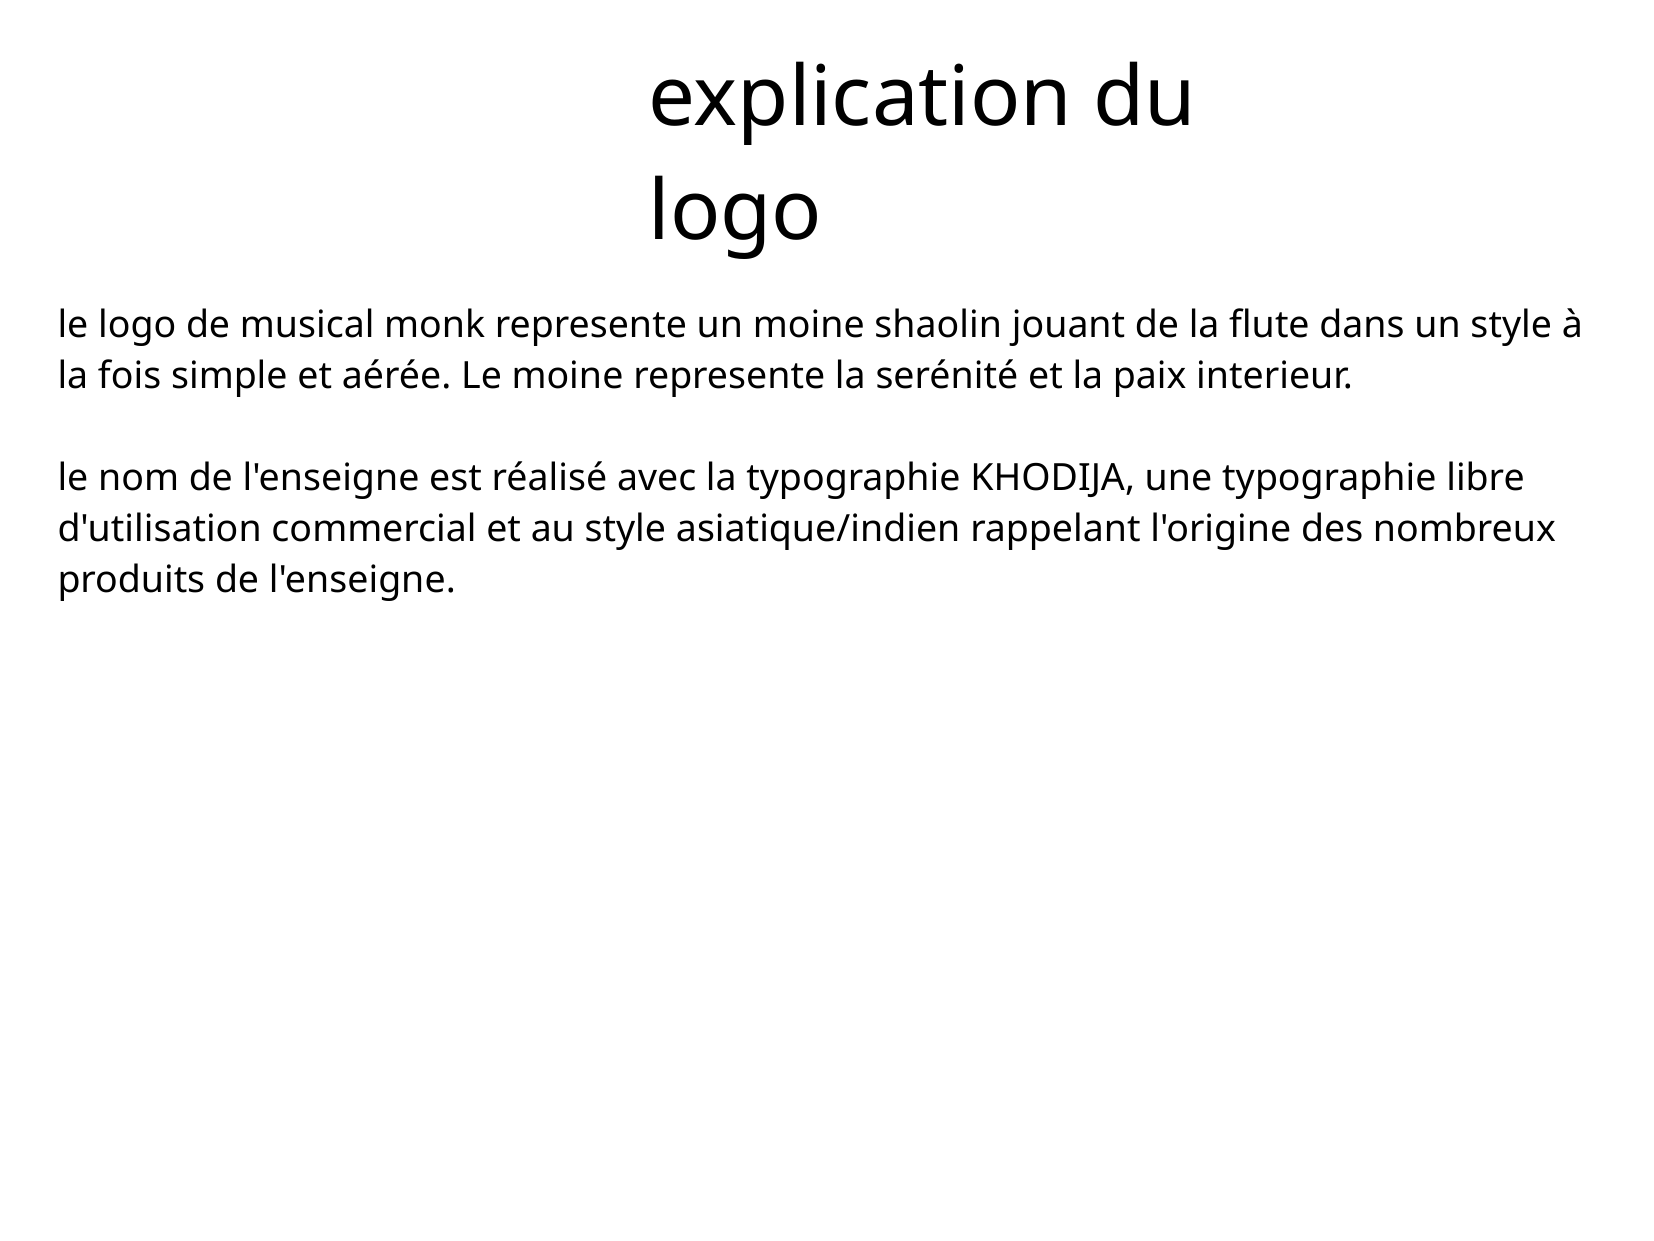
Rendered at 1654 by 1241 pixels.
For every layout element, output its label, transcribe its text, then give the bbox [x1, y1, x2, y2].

text_box explication du logo [633, 29, 1359, 155]
text_box le logo de musical monk represente un moine shaolin jouant de la flute dans un style à la fois simple et aérée. Le moine represente la serénité et la paix interieur. le nom de l'enseigne est réalisé avec la typographie KHODIJA, une typographie libre d'utilisation commercial et au style asiatique/indien rappelant l'origine des nombreux produits de l'enseigne. [42, 290, 1611, 532]
